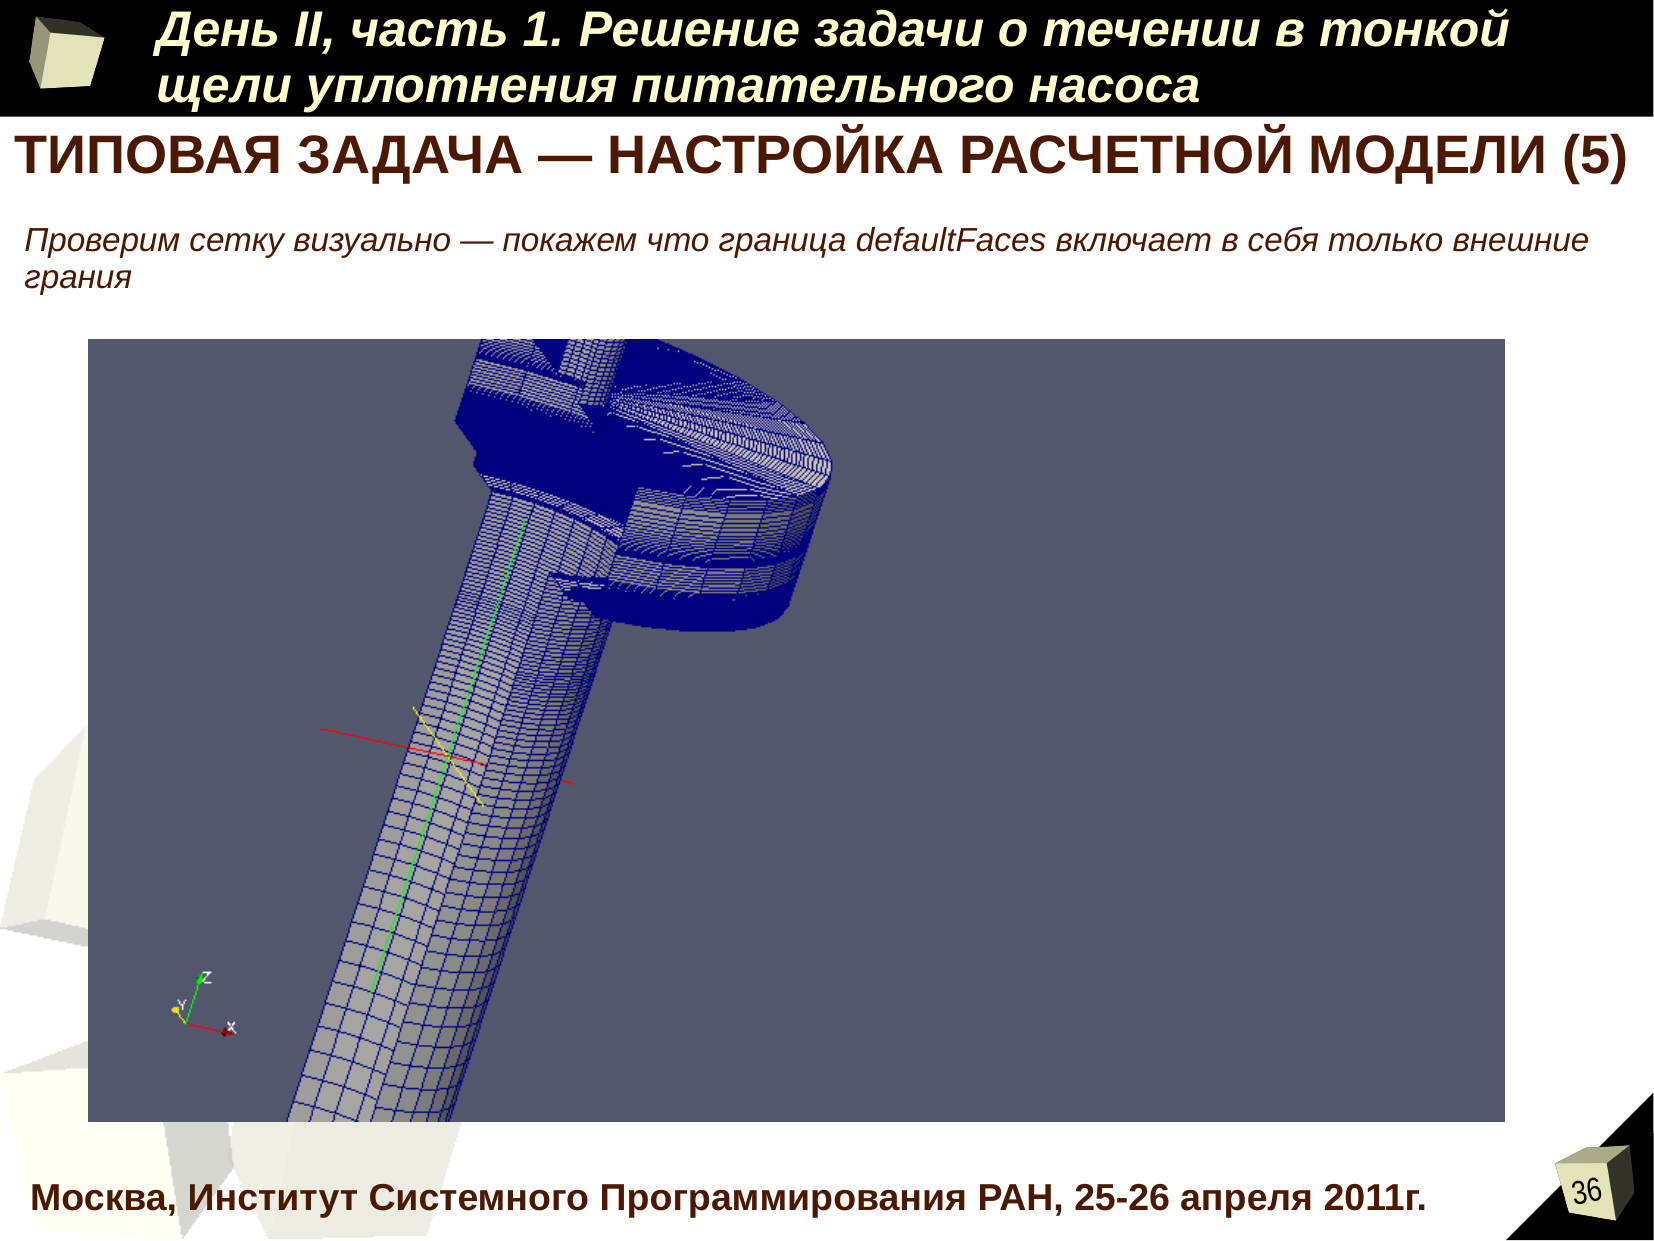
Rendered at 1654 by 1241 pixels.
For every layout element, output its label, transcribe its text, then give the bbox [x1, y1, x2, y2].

picture [464, 1193, 472, 1198]
picture [0, 339, 1505, 1241]
text_box Проверим сетку визуально — покажем что граница defaultFaces включает в себя только внешние грания [9, 213, 1654, 303]
text_box ТИПОВАЯ ЗАДАЧА — НАСТРОЙКА РАСЧЕТНОЙ МОДЕЛИ (5) [0, 117, 1654, 207]
